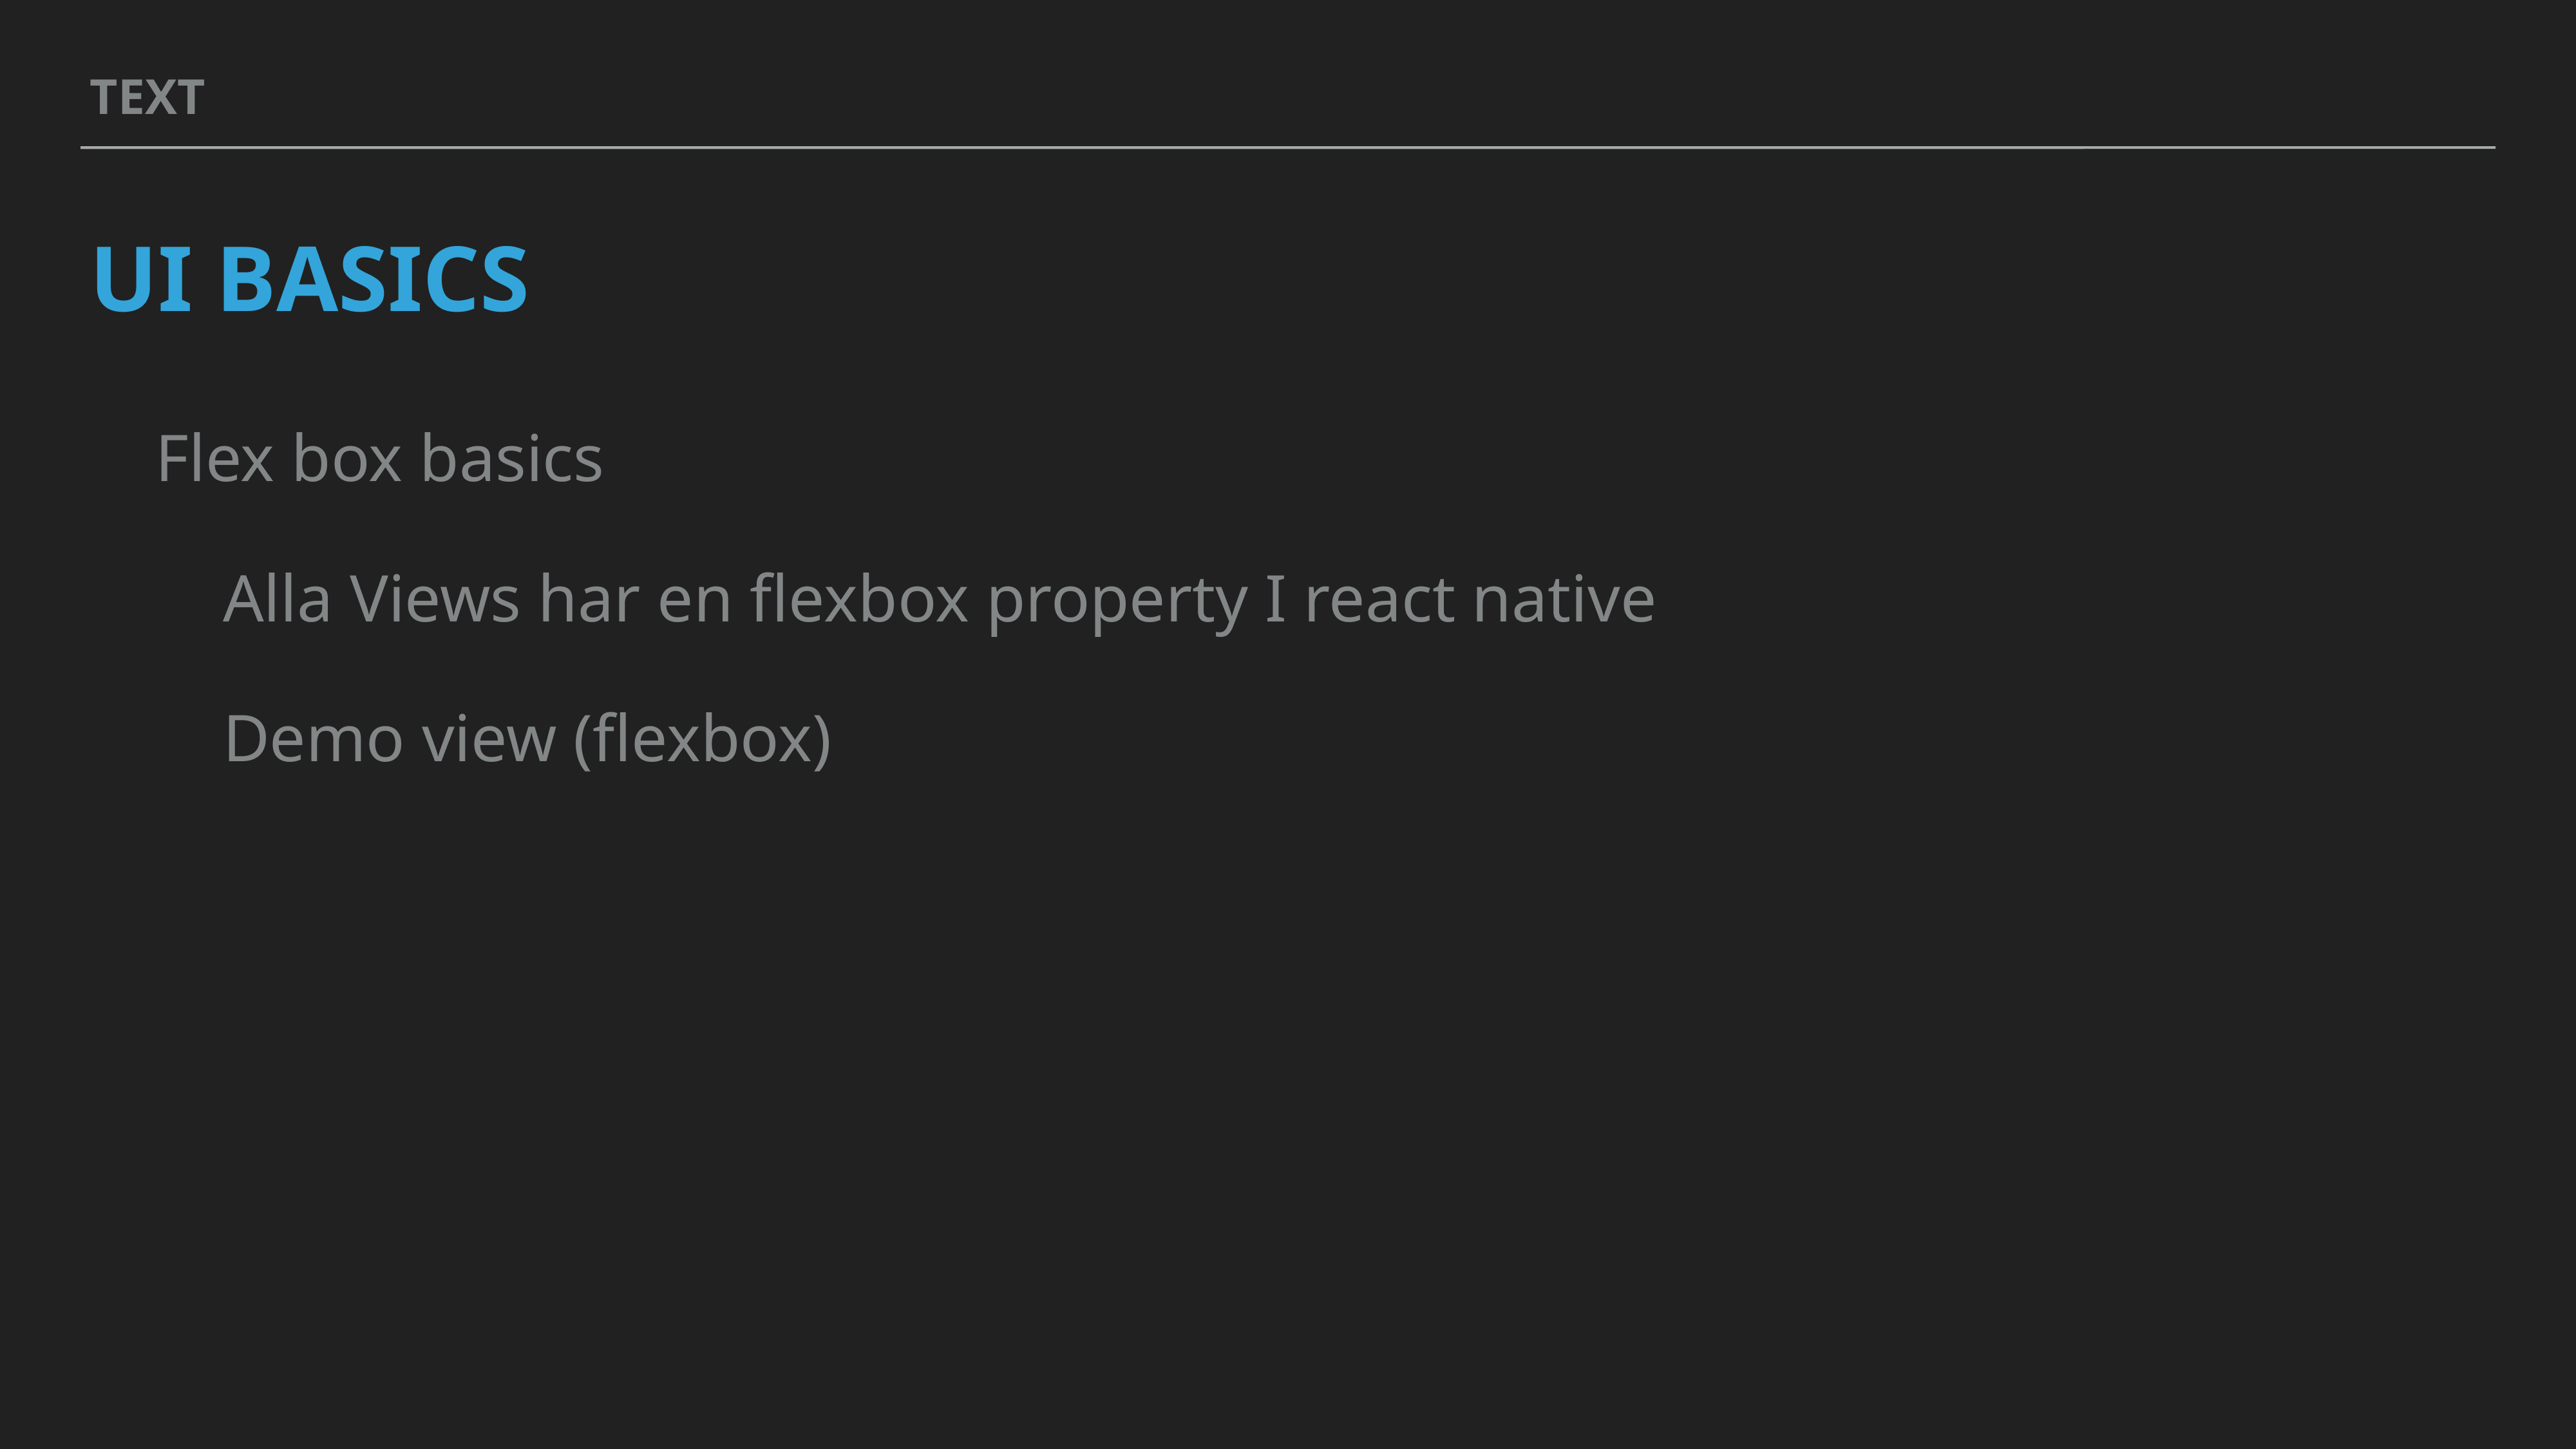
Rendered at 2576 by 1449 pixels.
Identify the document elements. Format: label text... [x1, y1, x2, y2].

text_box UI Basics [80, 228, 2496, 336]
text_box Flex box basics Alla Views har en flexbox property I react native Demo view (flexbox) [80, 408, 2496, 1315]
